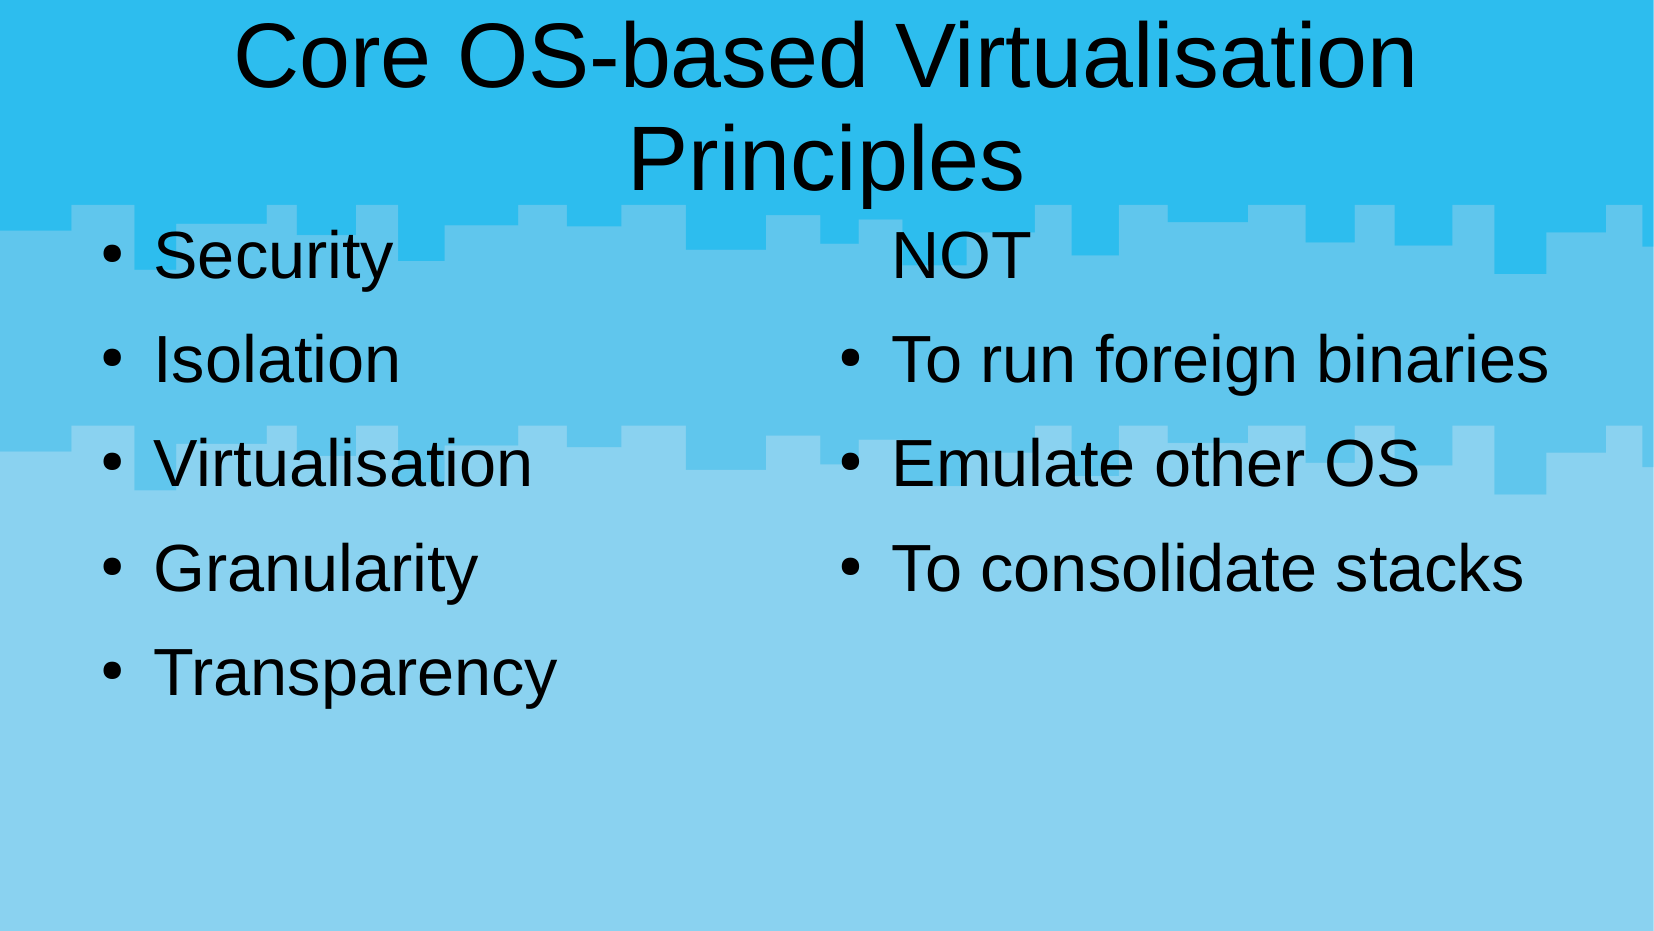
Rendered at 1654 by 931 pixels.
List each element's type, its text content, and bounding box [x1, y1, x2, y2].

title Core OS-based Virtualisation Principles [82, 4, 1571, 210]
list NOT To run foreign binaries Emulate other OS To consolidate stacks [820, 217, 1565, 886]
picture [0, 0, 1654, 931]
list Security Isolation Virtualisation Granularity Transparency [82, 217, 820, 886]
